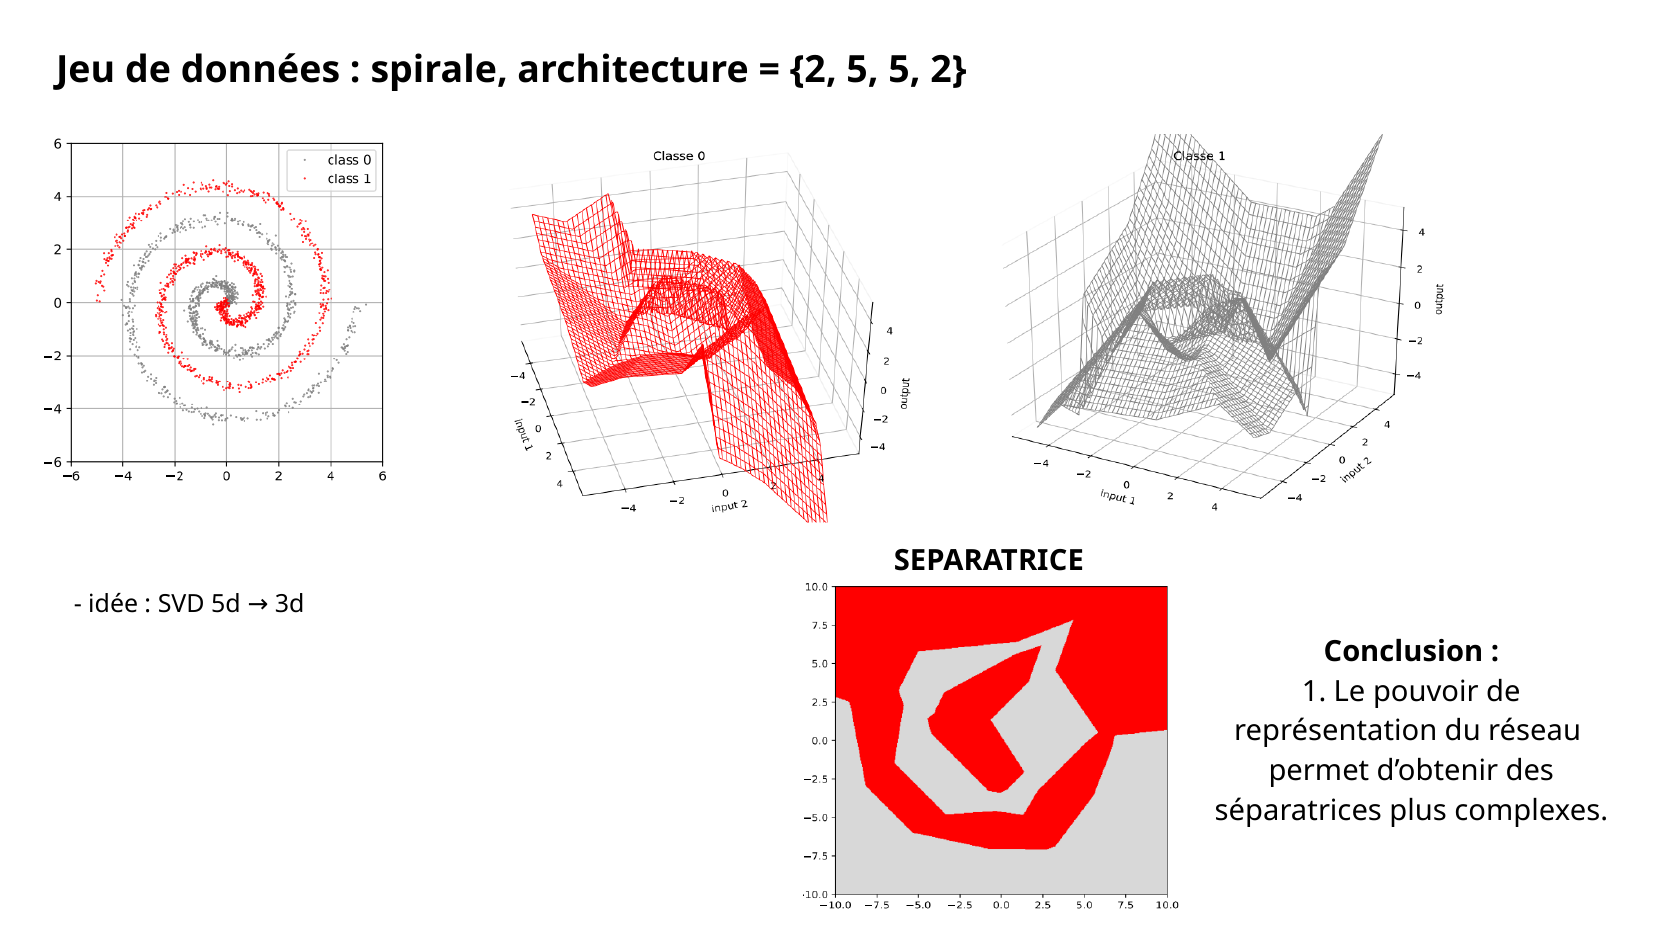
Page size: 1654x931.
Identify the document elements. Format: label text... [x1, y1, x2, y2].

picture [413, 124, 1465, 532]
text_box - idée : SVD 5d → 3d [59, 578, 721, 622]
text_box Conclusion : 1. Le pouvoir de représentation du réseau permet d’obtenir des séparatrices plus complexes. [1192, 561, 1630, 898]
picture [803, 572, 1182, 921]
picture [29, 129, 396, 497]
text_box Jeu de données : spirale, architecture = {2, 5, 5, 2} [41, 35, 1217, 93]
text_box SEPARATRICE [803, 532, 1176, 572]
